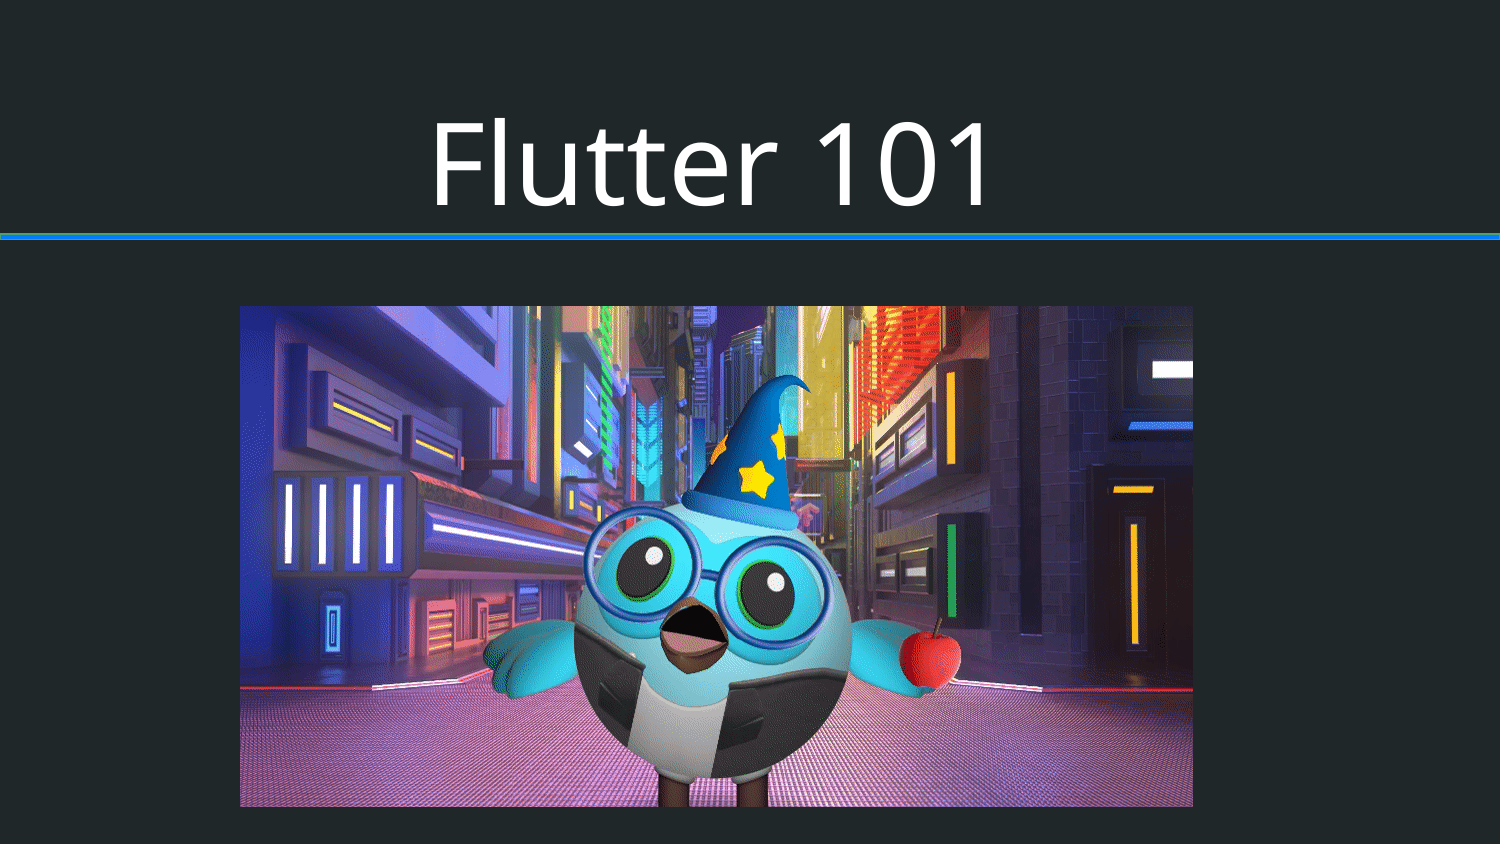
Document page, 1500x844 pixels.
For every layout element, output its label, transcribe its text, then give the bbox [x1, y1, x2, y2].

title Flutter 101 [94, 75, 1339, 234]
text_box [0, 234, 1500, 240]
picture [240, 306, 1193, 807]
